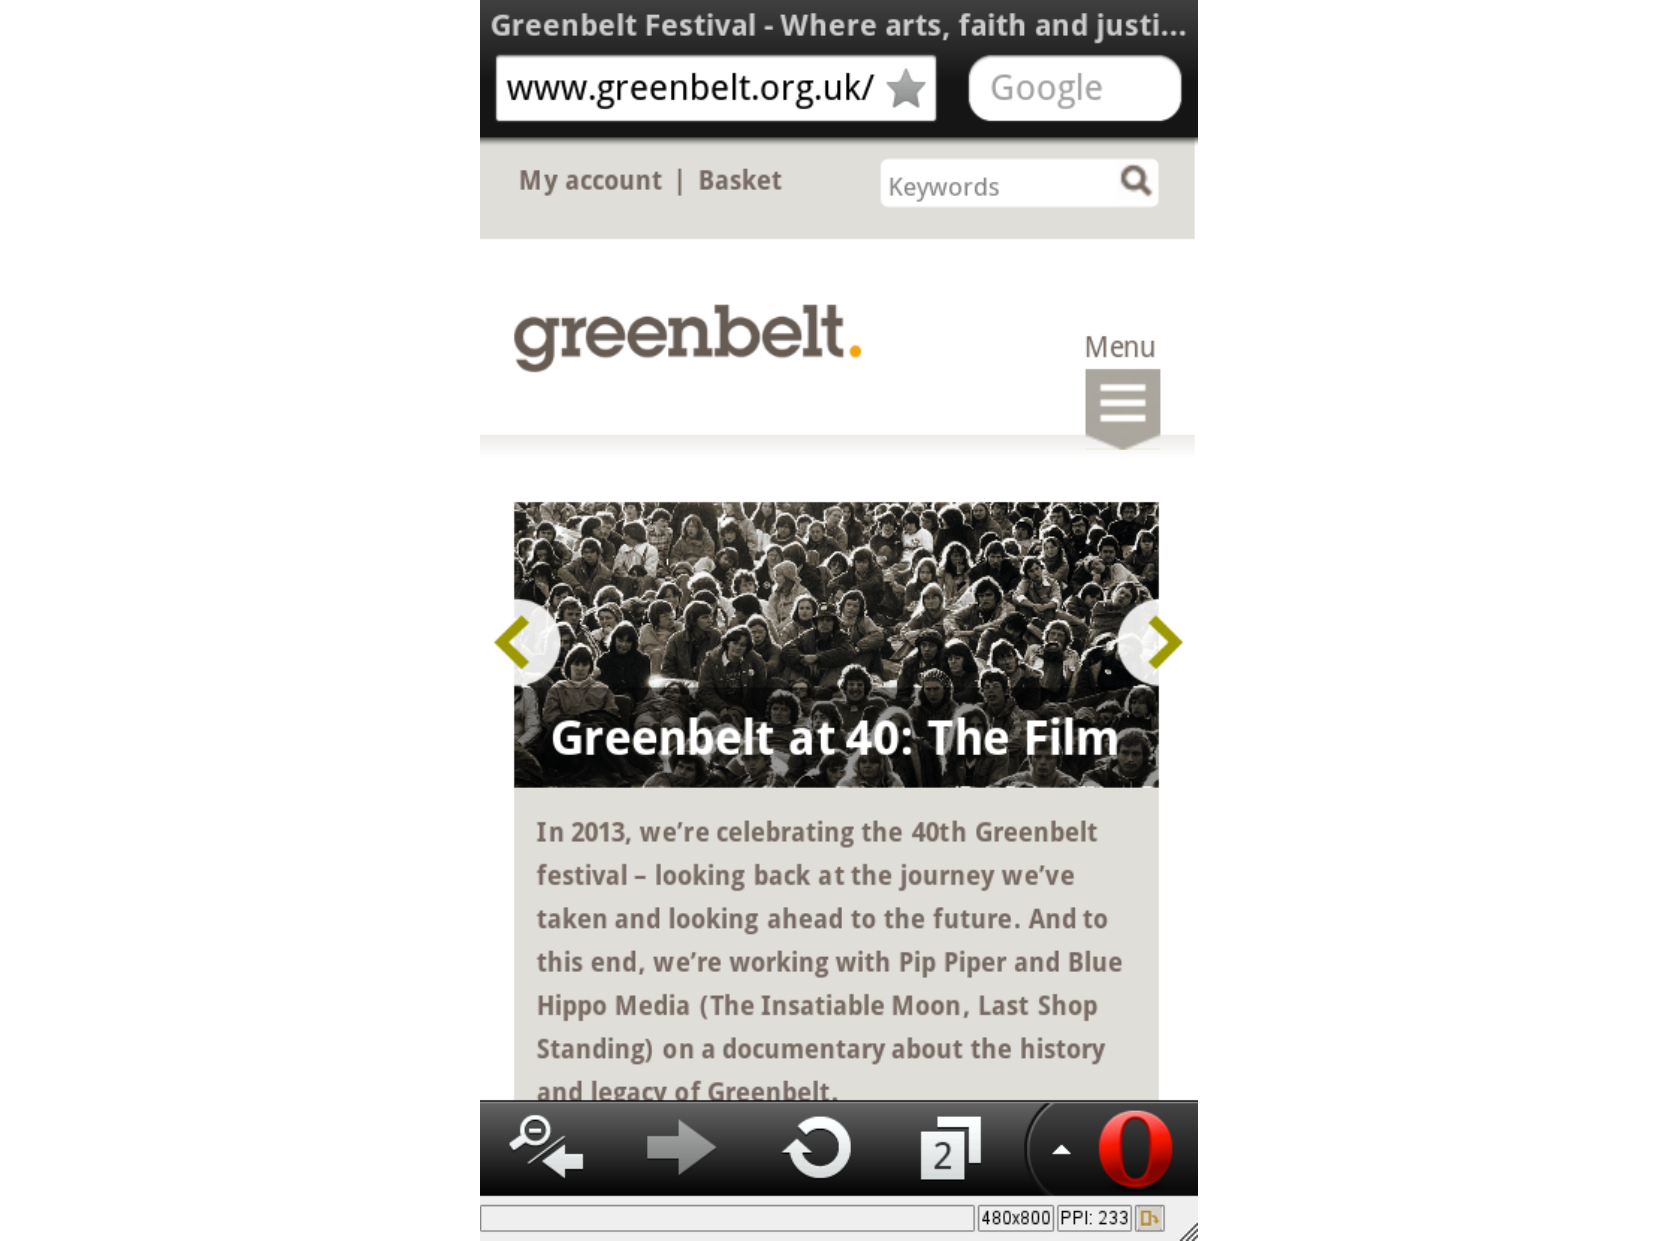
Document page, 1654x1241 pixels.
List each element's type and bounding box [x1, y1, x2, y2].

picture [480, 0, 1198, 1241]
